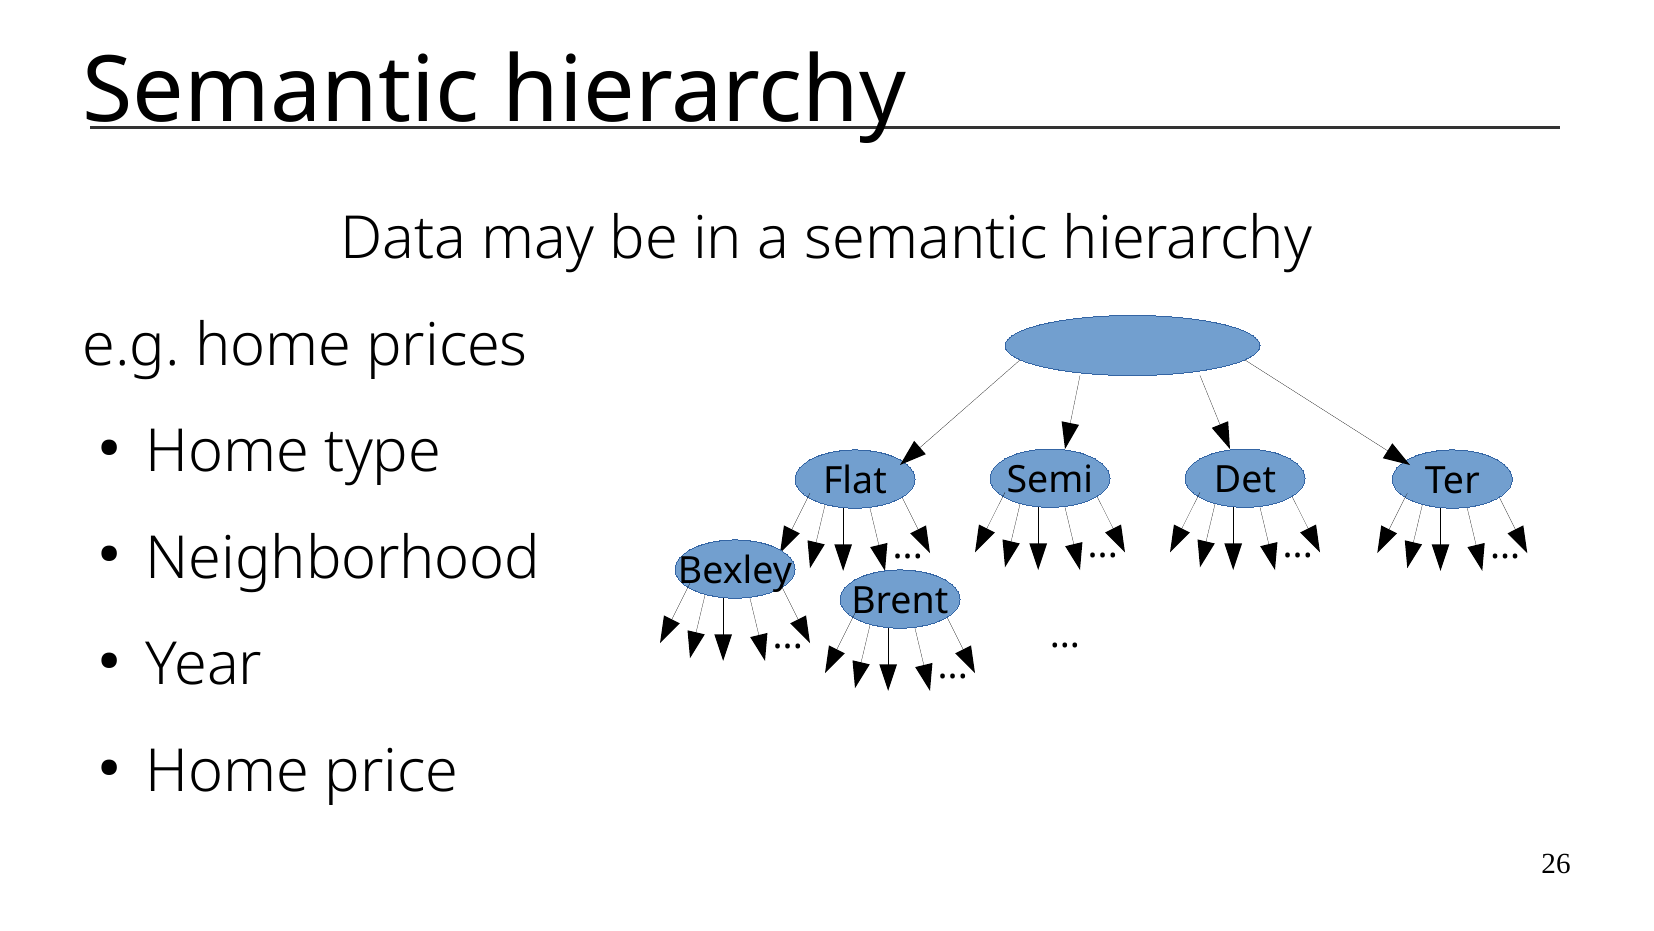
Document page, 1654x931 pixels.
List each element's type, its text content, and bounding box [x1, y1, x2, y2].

text_box Bexley [684, 570, 696, 580]
text_box Det [1185, 449, 1306, 508]
text_box ... [877, 511, 931, 571]
text_box Ter [1392, 449, 1513, 509]
text_box ... [1035, 600, 1088, 661]
text_box ... [1267, 510, 1321, 571]
text_box ... [1475, 511, 1528, 571]
text_box Brent [858, 600, 870, 610]
list Data may be in a semantic hierarchy e.g. home prices Home type Neighborhood Year Home price [82, 195, 1571, 811]
text_box ... [922, 631, 976, 691]
text_box Semi [990, 449, 1111, 508]
text_box Flat [795, 449, 916, 509]
text_box Bexley [675, 539, 796, 599]
text_box ... [757, 601, 811, 661]
text_box Brent [840, 569, 961, 629]
text_box [1005, 315, 1261, 376]
title Semantic hierarchy [82, 32, 1571, 140]
text_box ... [1072, 510, 1126, 571]
